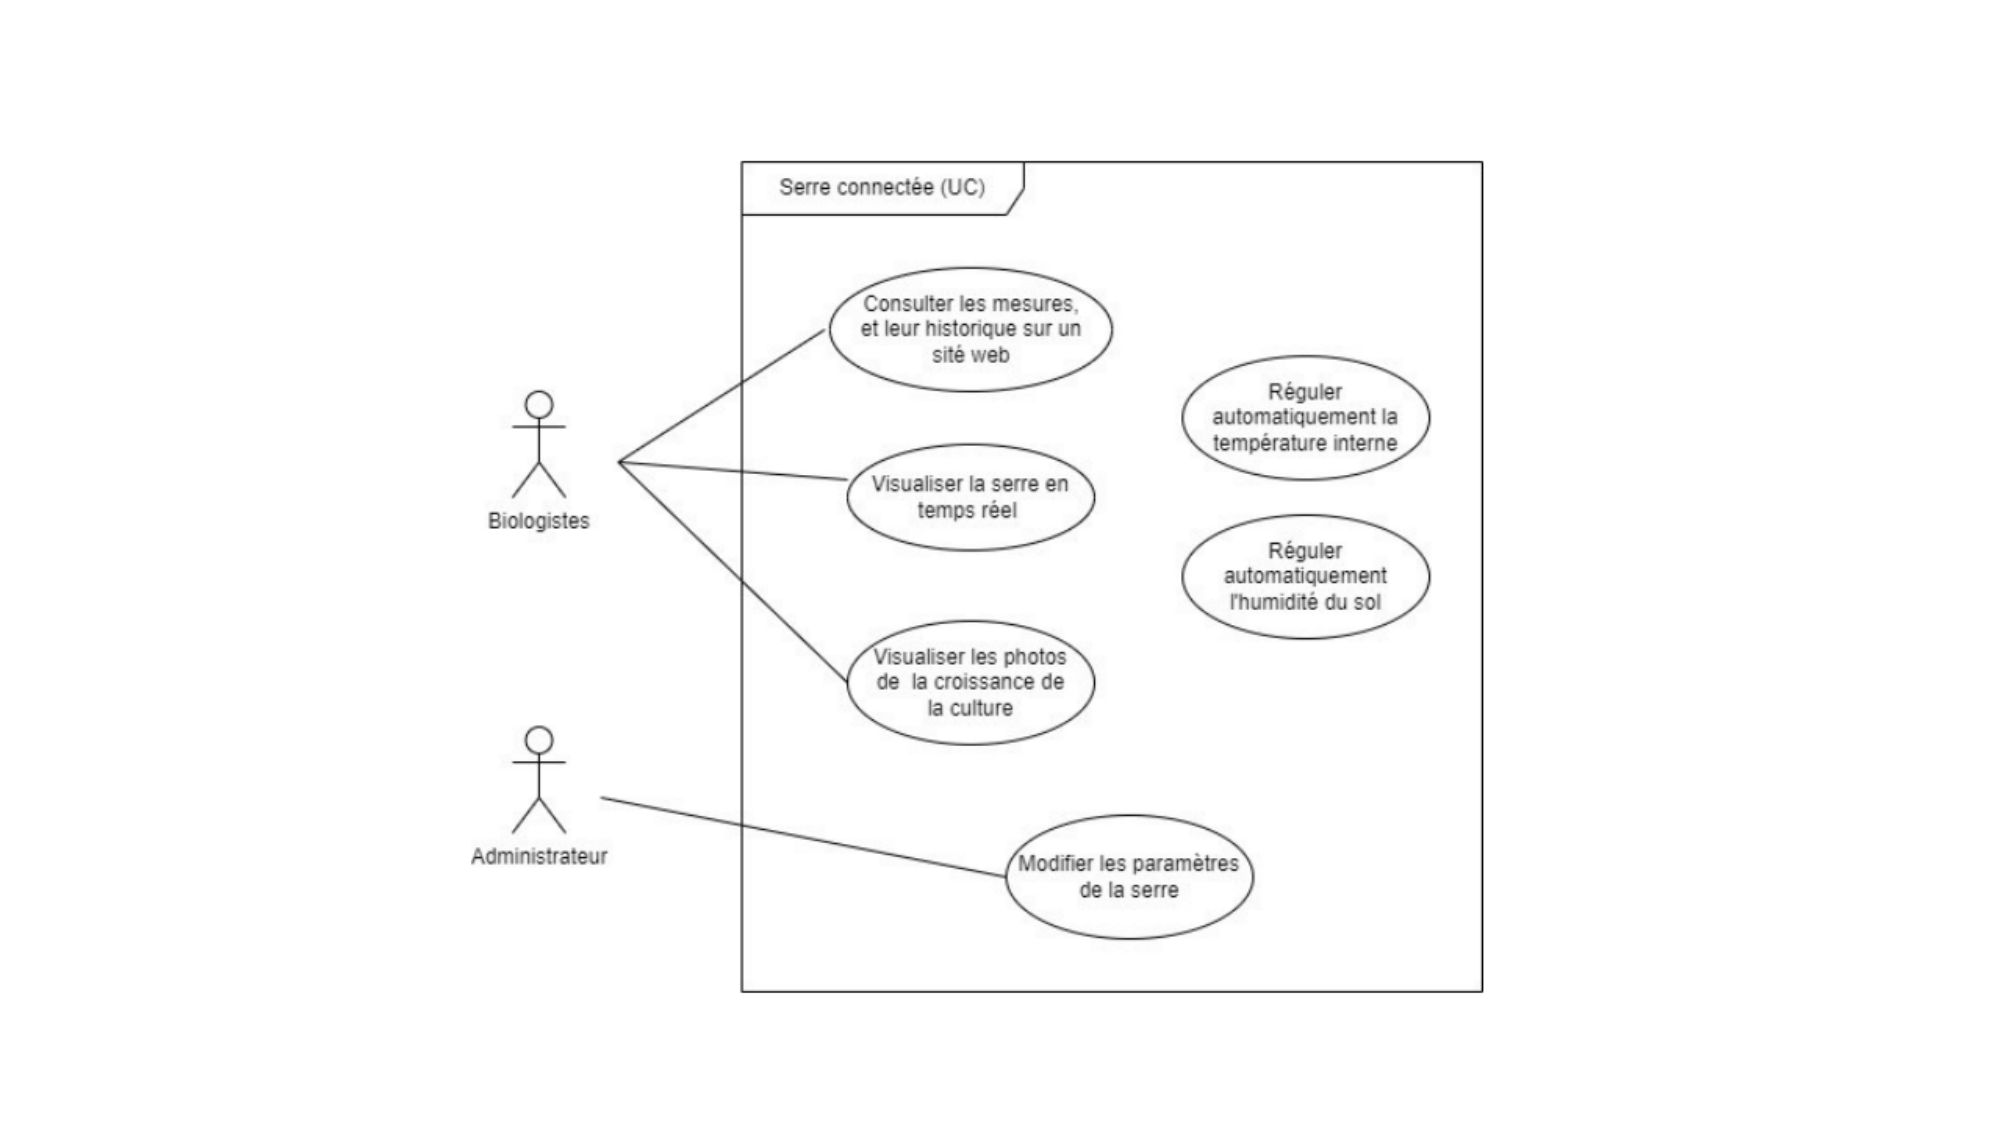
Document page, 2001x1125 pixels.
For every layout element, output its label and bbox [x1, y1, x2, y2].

picture [265, 116, 1676, 1004]
